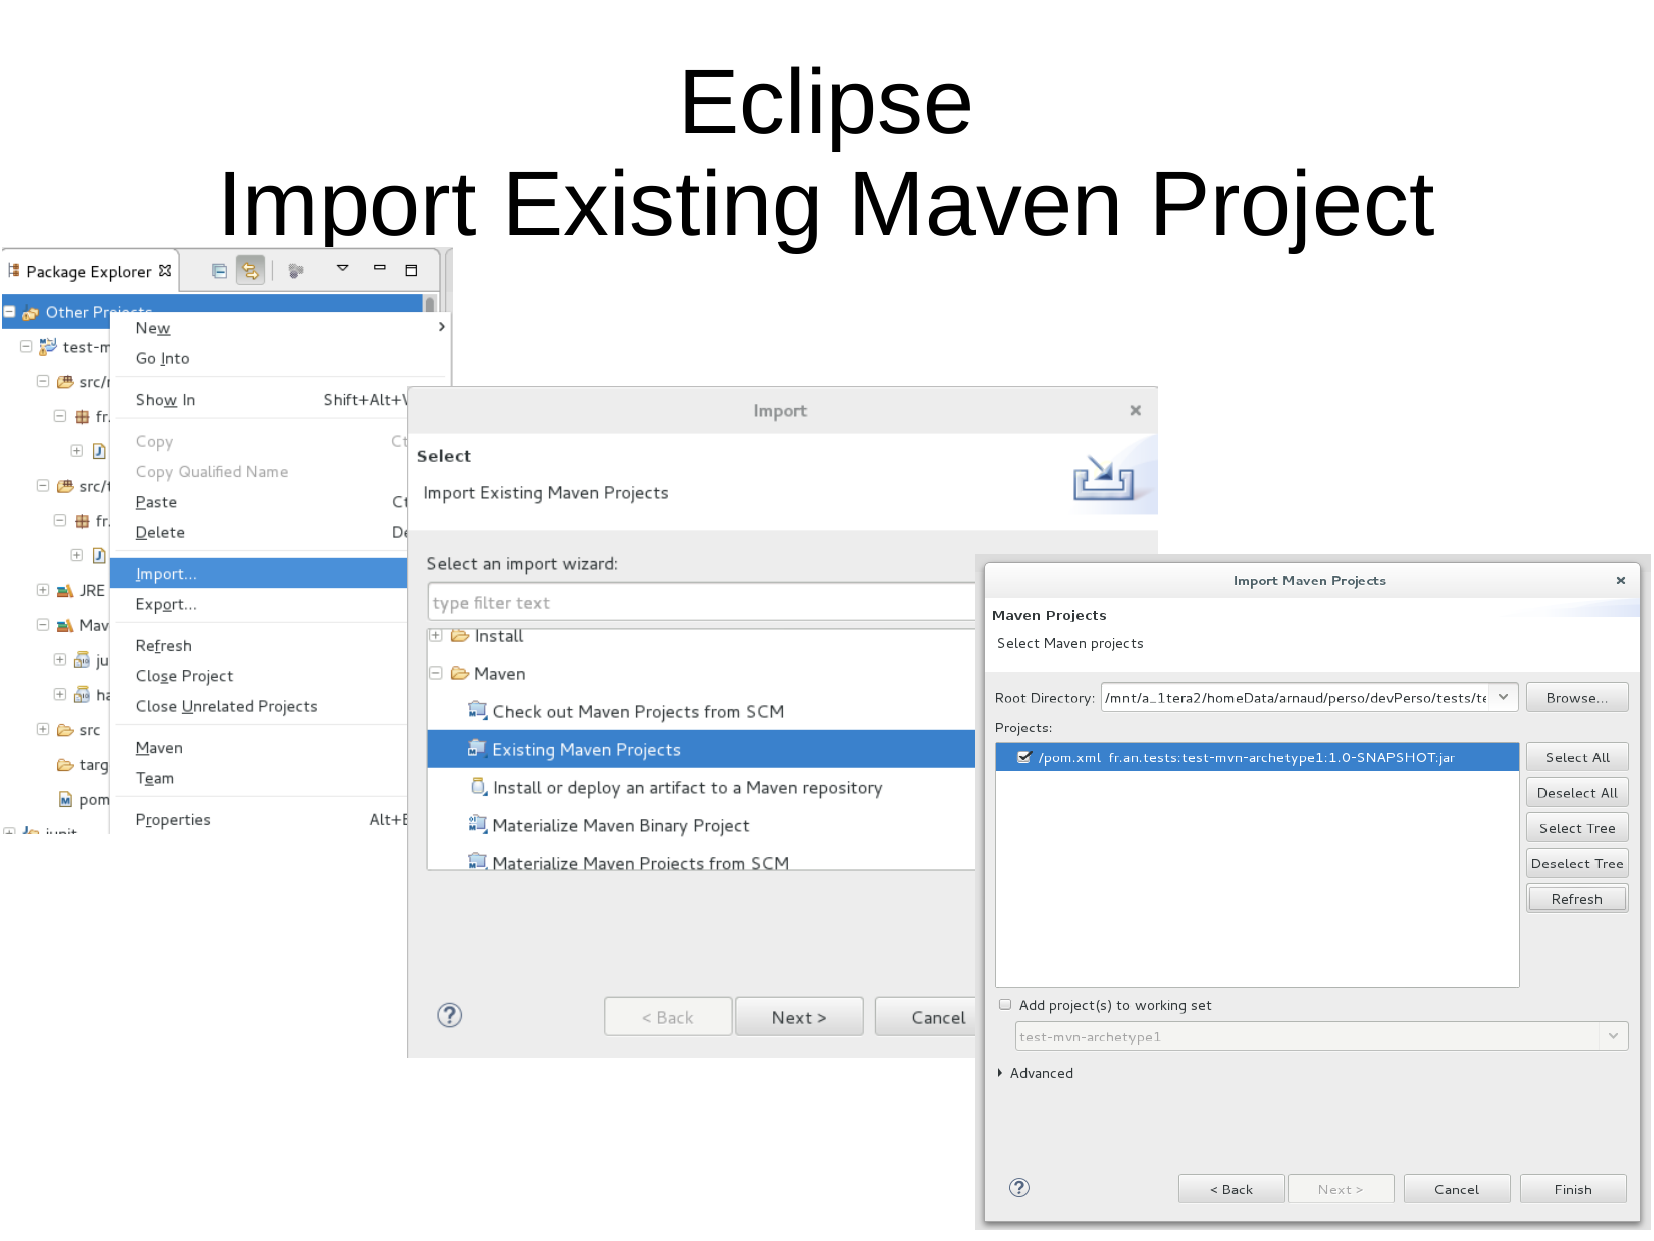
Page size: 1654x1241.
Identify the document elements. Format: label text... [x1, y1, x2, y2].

picture [2, 247, 1651, 1231]
title Eclipse Import Existing Maven Project [82, 49, 1571, 257]
